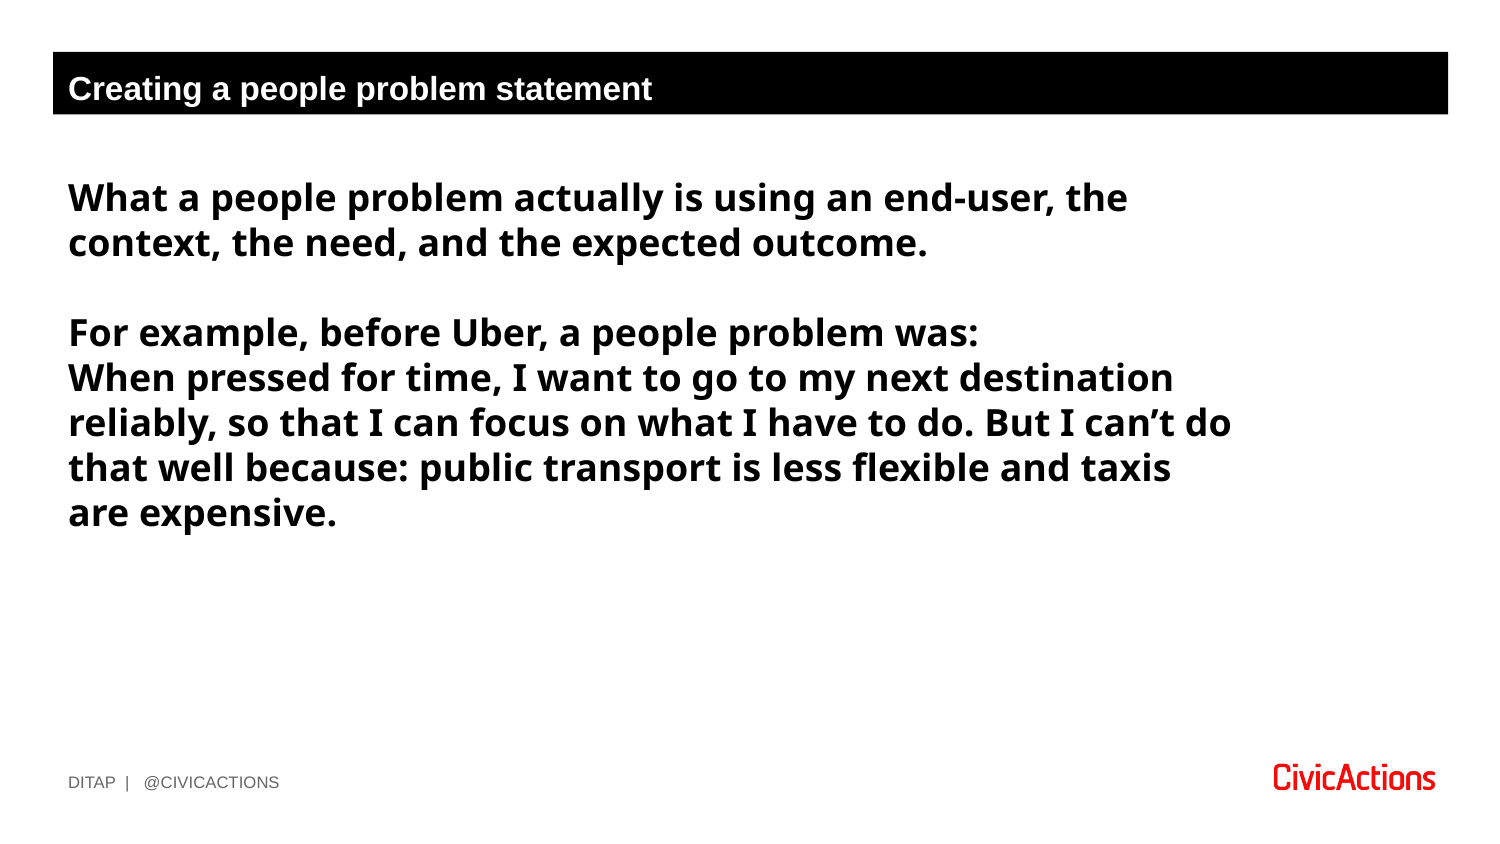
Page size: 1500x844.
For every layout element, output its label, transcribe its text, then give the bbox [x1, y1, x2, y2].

title Creating a people problem statement [53, 51, 1449, 115]
picture [1271, 758, 1438, 795]
text_box What a people problem actually is using an end-user, the context, the need, and the expected outcome. For example, before Uber, a people problem was: When pressed for time, I want to go to my next destination reliably, so that I can focus on what I have to do. But I can’t do that well because: public transport is less flexible and taxis are expensive. [53, 158, 1254, 670]
